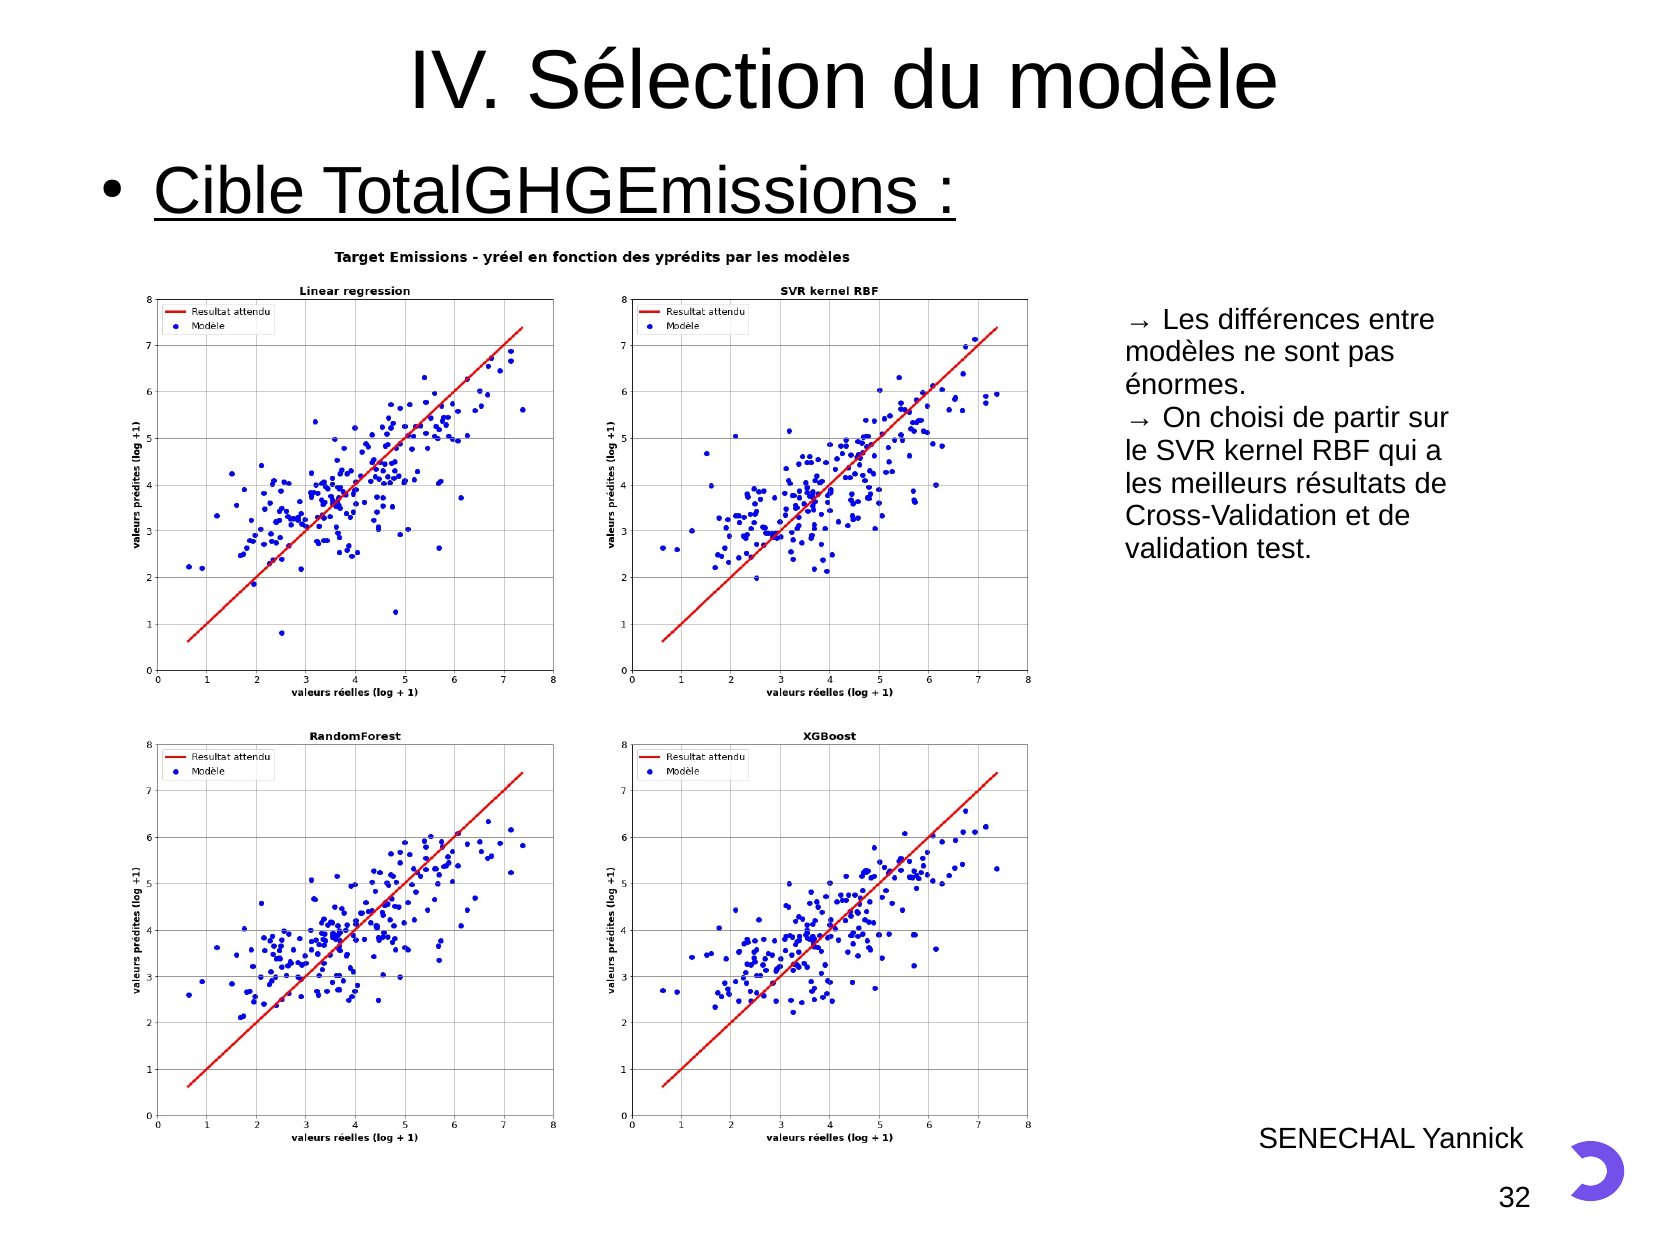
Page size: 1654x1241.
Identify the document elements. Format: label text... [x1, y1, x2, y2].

picture [1539, 1125, 1642, 1217]
text_box → Les différences entre modèles ne sont pas énormes. → On choisi de partir sur le SVR kernel RBF qui a les meilleurs résultats de Cross-Validation et de validation test. [1110, 295, 1494, 671]
title IV. Sélection du modèle [82, 0, 1607, 184]
picture [129, 247, 1035, 1146]
list Cible TotalGHGEmissions : [82, 153, 1571, 972]
